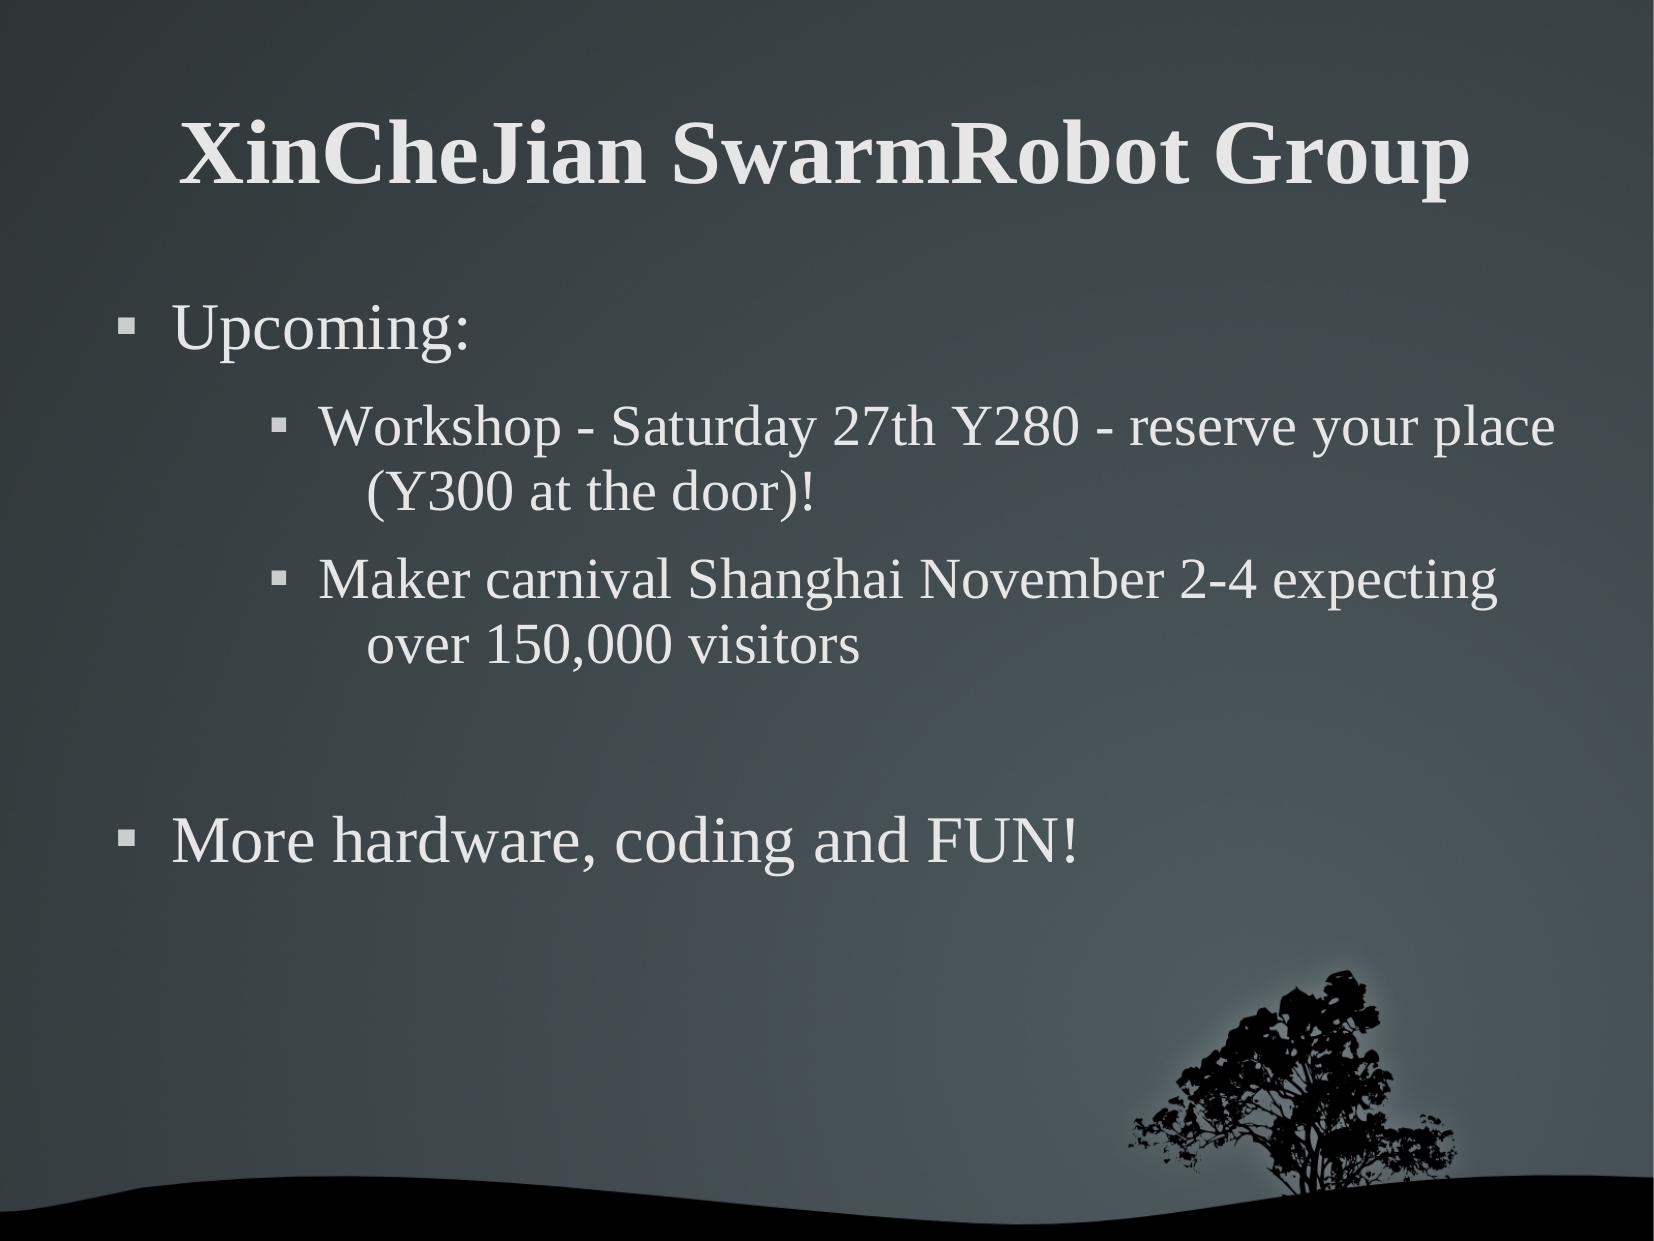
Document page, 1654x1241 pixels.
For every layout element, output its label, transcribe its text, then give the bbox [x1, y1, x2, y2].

list Upcoming: Workshop - Saturday 27th Y280 - reserve your place (Y300 at the door)! Maker carnival Shanghai November 2-4 expecting over 150,000 visitors More hardware, coding and FUN! [82, 290, 1571, 1109]
title XinCheJian SwarmRobot Group [82, 49, 1571, 257]
picture [0, 0, 1654, 1241]
